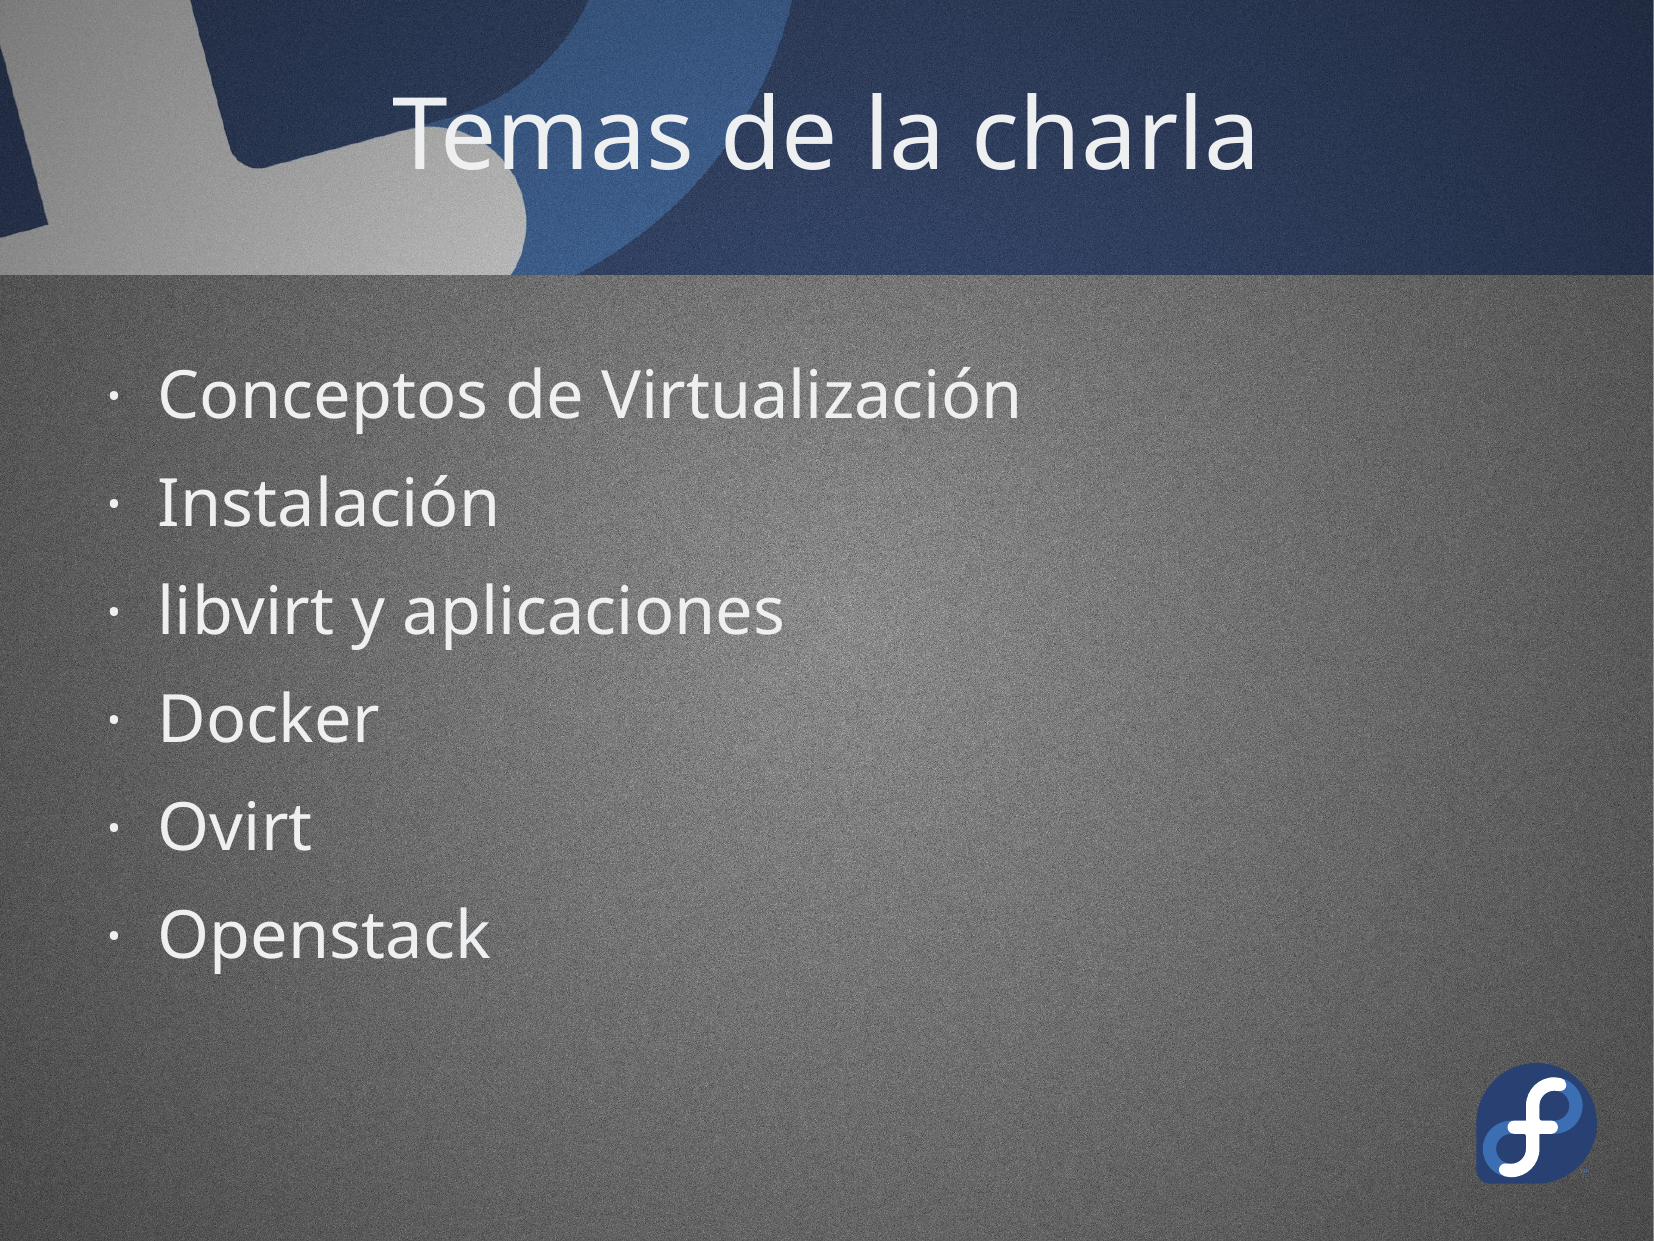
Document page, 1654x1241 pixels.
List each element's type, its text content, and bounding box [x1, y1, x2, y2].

picture [0, 0, 1654, 1241]
text_box Temas de la charla [88, 29, 1565, 237]
text_box Conceptos de Virtualización Instalación libvirt y aplicaciones Docker Ovirt Openstack [88, 354, 1565, 1064]
